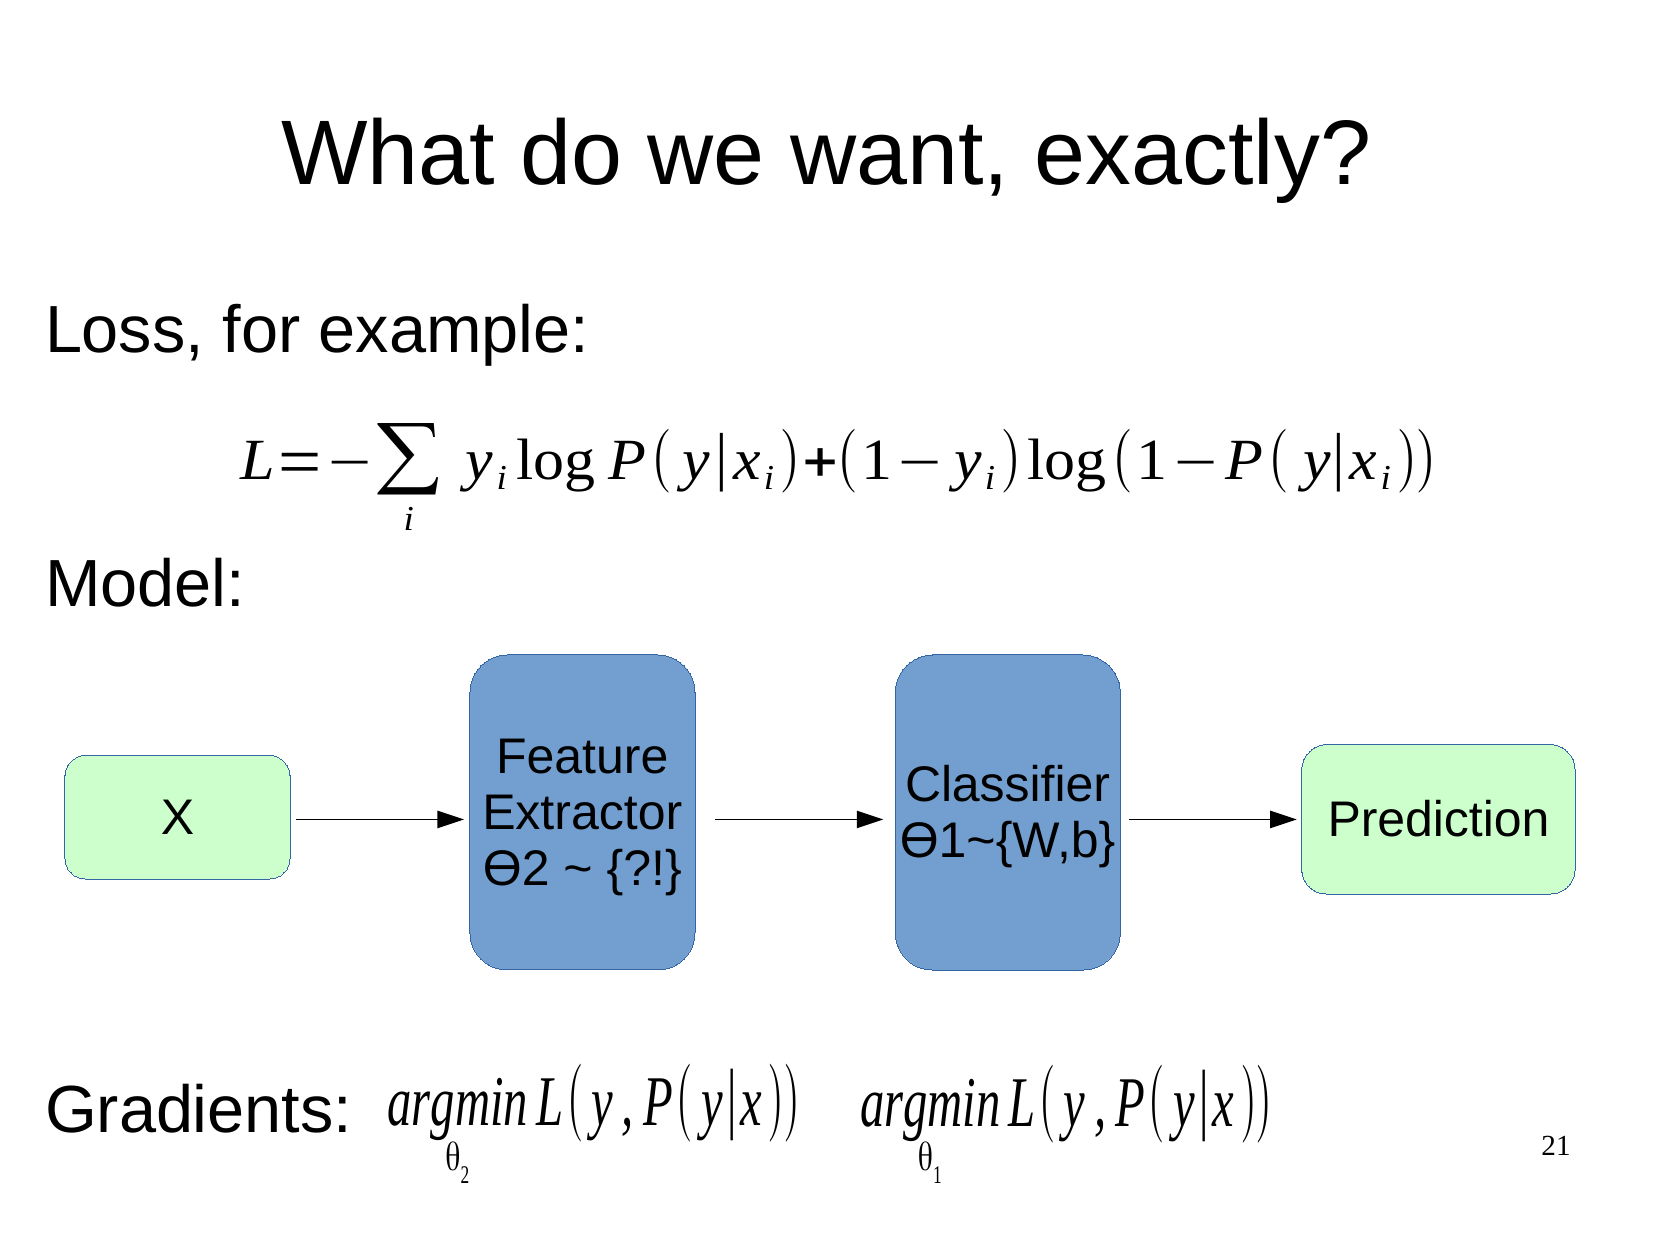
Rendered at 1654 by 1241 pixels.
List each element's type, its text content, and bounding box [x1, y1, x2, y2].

chart [847, 1058, 1285, 1188]
text_box X [64, 755, 291, 880]
chart [221, 417, 1453, 537]
text_box Prediction [1301, 744, 1576, 895]
text_box Feature Extractor Ɵ2 ~ {?!} [469, 654, 696, 970]
text_box Loss, for example: [45, 278, 676, 381]
chart [375, 1058, 813, 1188]
title What do we want, exactly? [82, 49, 1571, 257]
text_box Model: [45, 532, 676, 635]
text_box Classifier Ɵ1~{W,b} [895, 654, 1121, 971]
text_box Gradients: [45, 1071, 366, 1147]
